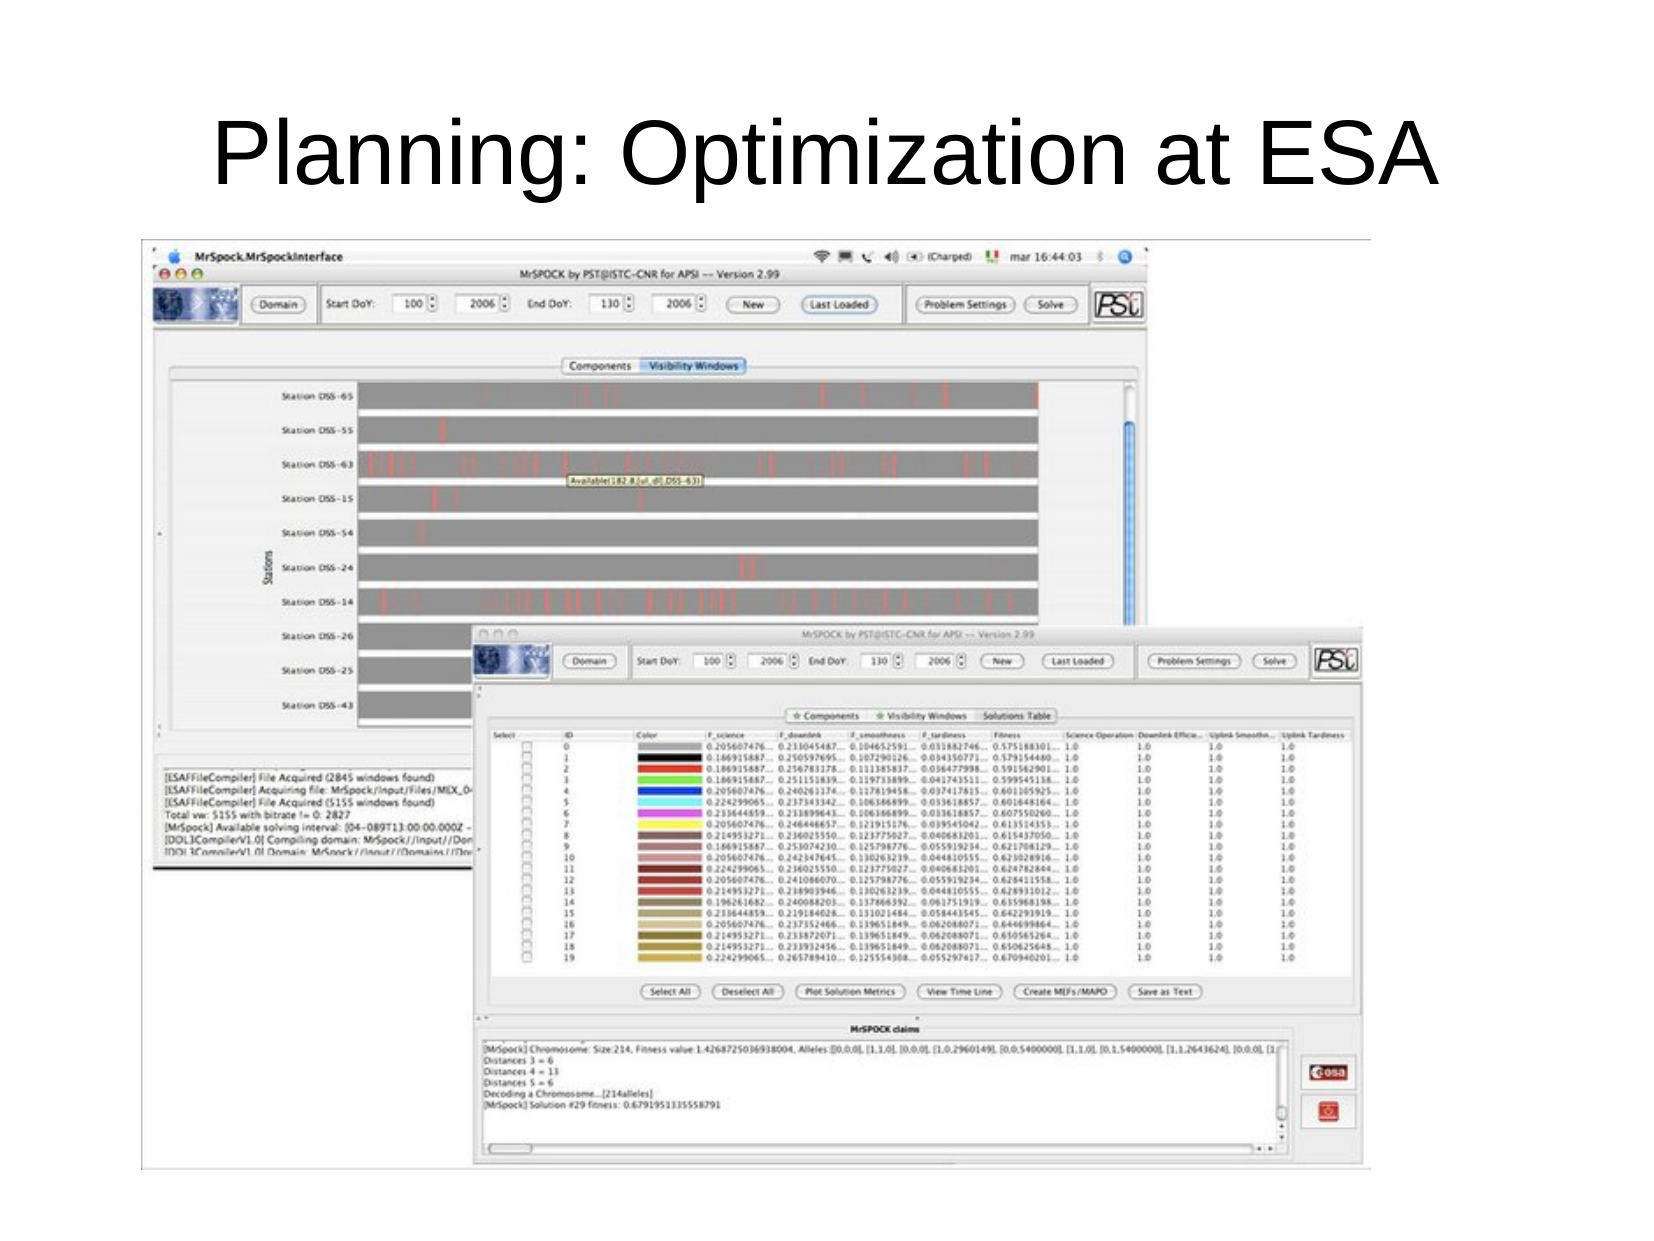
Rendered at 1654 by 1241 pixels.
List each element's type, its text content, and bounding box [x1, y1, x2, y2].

title Planning: Optimization at ESA [82, 49, 1571, 257]
picture [141, 239, 1371, 1170]
